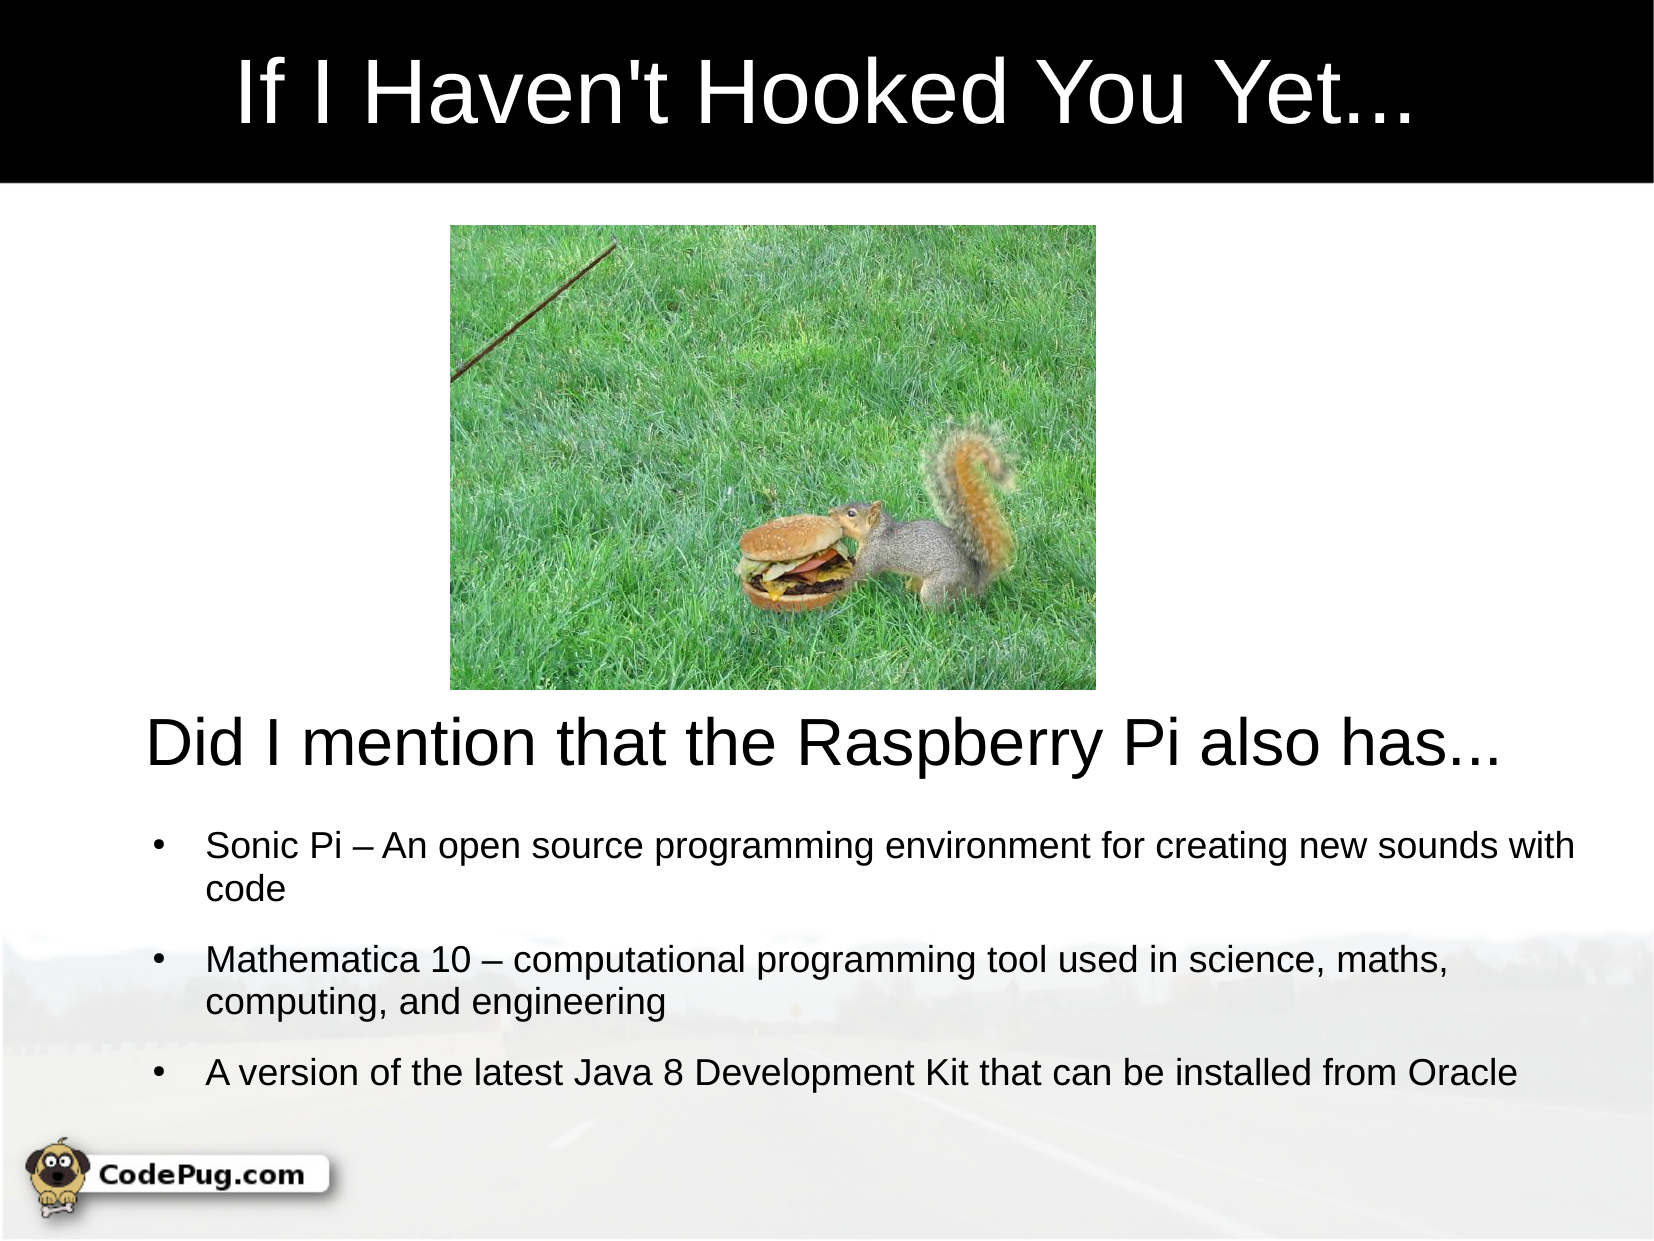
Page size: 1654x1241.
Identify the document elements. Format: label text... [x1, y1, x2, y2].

text_box Did I mention that the Raspberry Pi also has... [75, 705, 1620, 943]
list Sonic Pi – An open source programming environment for creating new sounds with code Mathematica 10 – computational programming tool used in science, maths, computing, and engineering A version of the latest Java 8 Development Kit that can be installed from Oracle [134, 943, 1608, 1111]
title If I Haven't Hooked You Yet... [82, 19, 1571, 166]
picture [0, 0, 1654, 1241]
